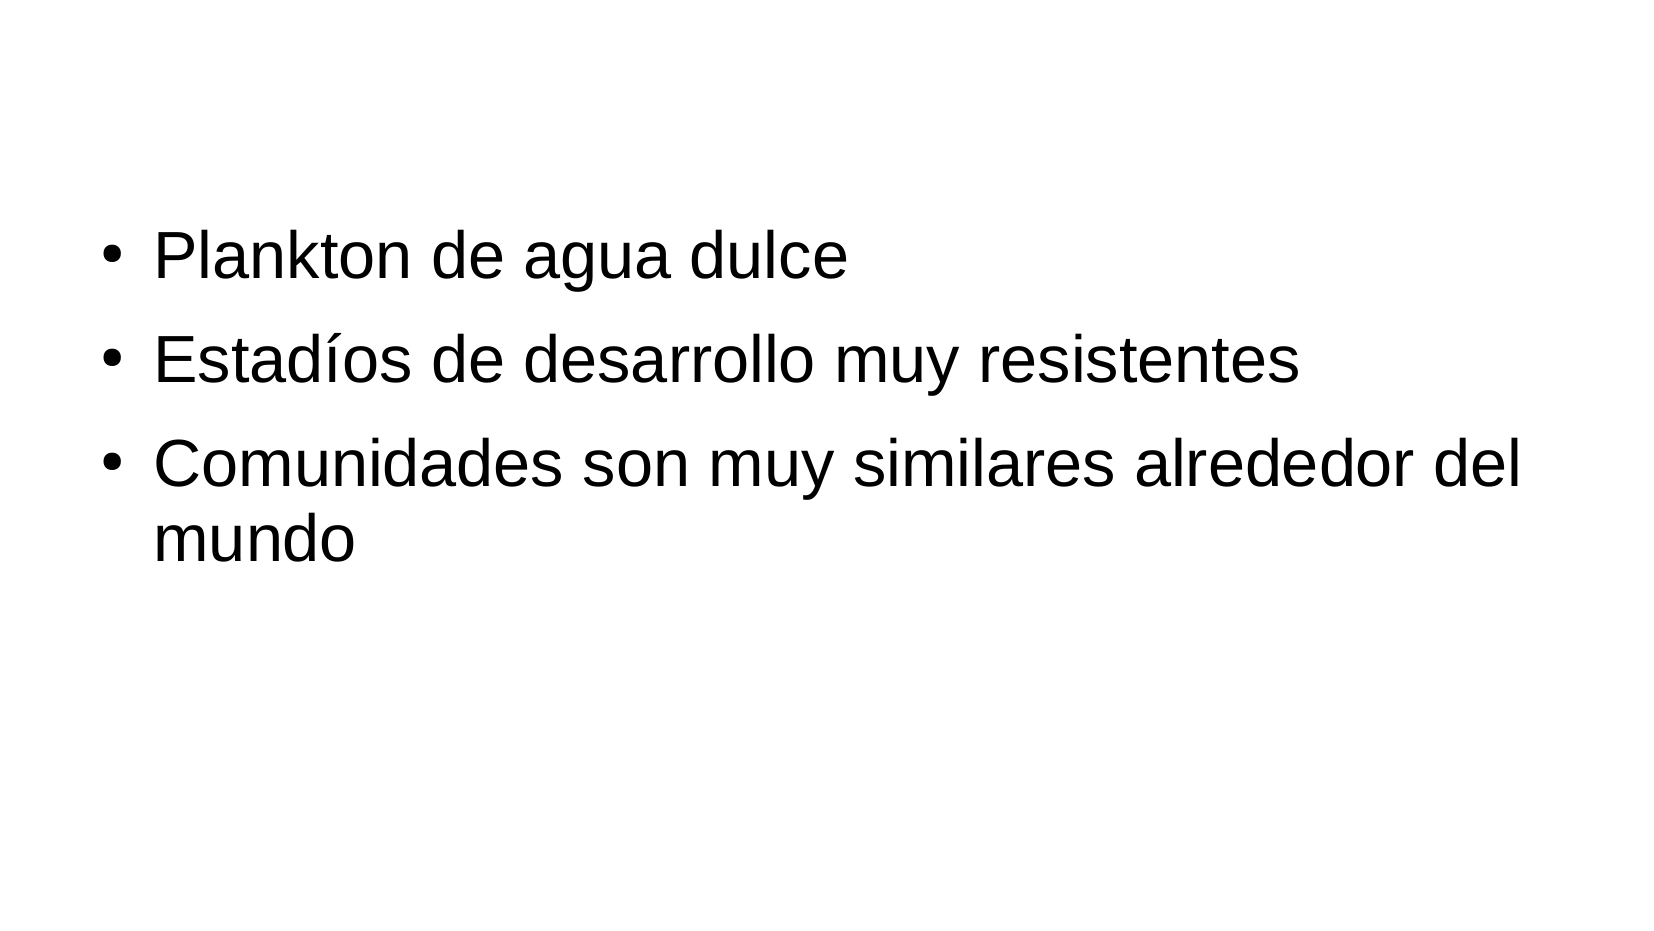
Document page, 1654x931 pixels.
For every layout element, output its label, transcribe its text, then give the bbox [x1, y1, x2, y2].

list Plankton de agua dulce Estadíos de desarrollo muy resistentes Comunidades son muy similares alrededor del mundo [82, 217, 1571, 758]
